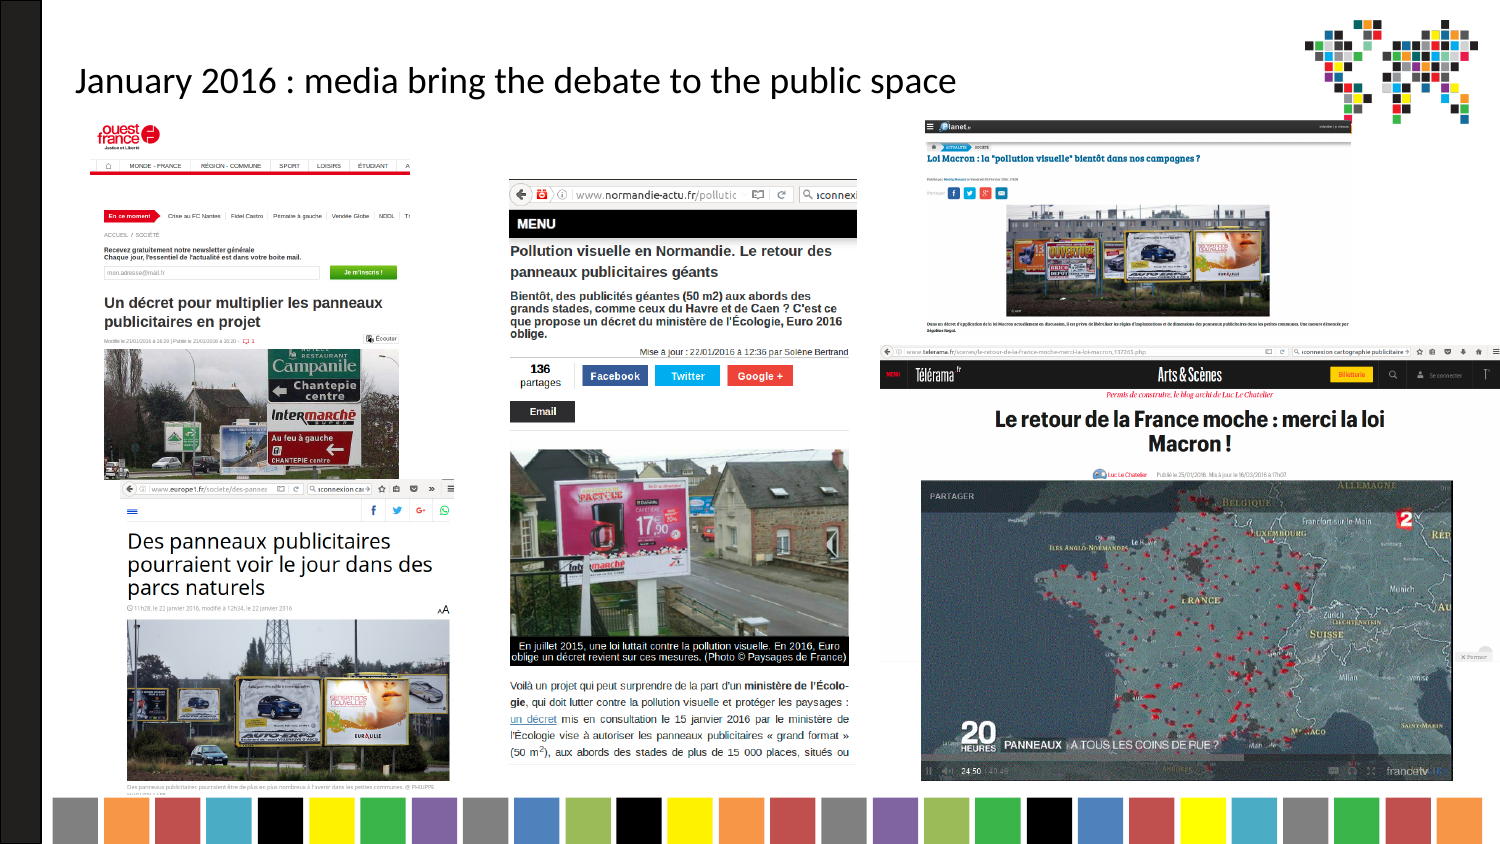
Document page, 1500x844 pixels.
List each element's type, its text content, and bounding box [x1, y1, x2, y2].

text_box January 2016 : media bring the debate to the public space [75, 8, 1296, 149]
picture [90, 149, 454, 795]
picture [509, 179, 857, 765]
picture [925, 20, 1478, 336]
picture [880, 345, 1500, 783]
